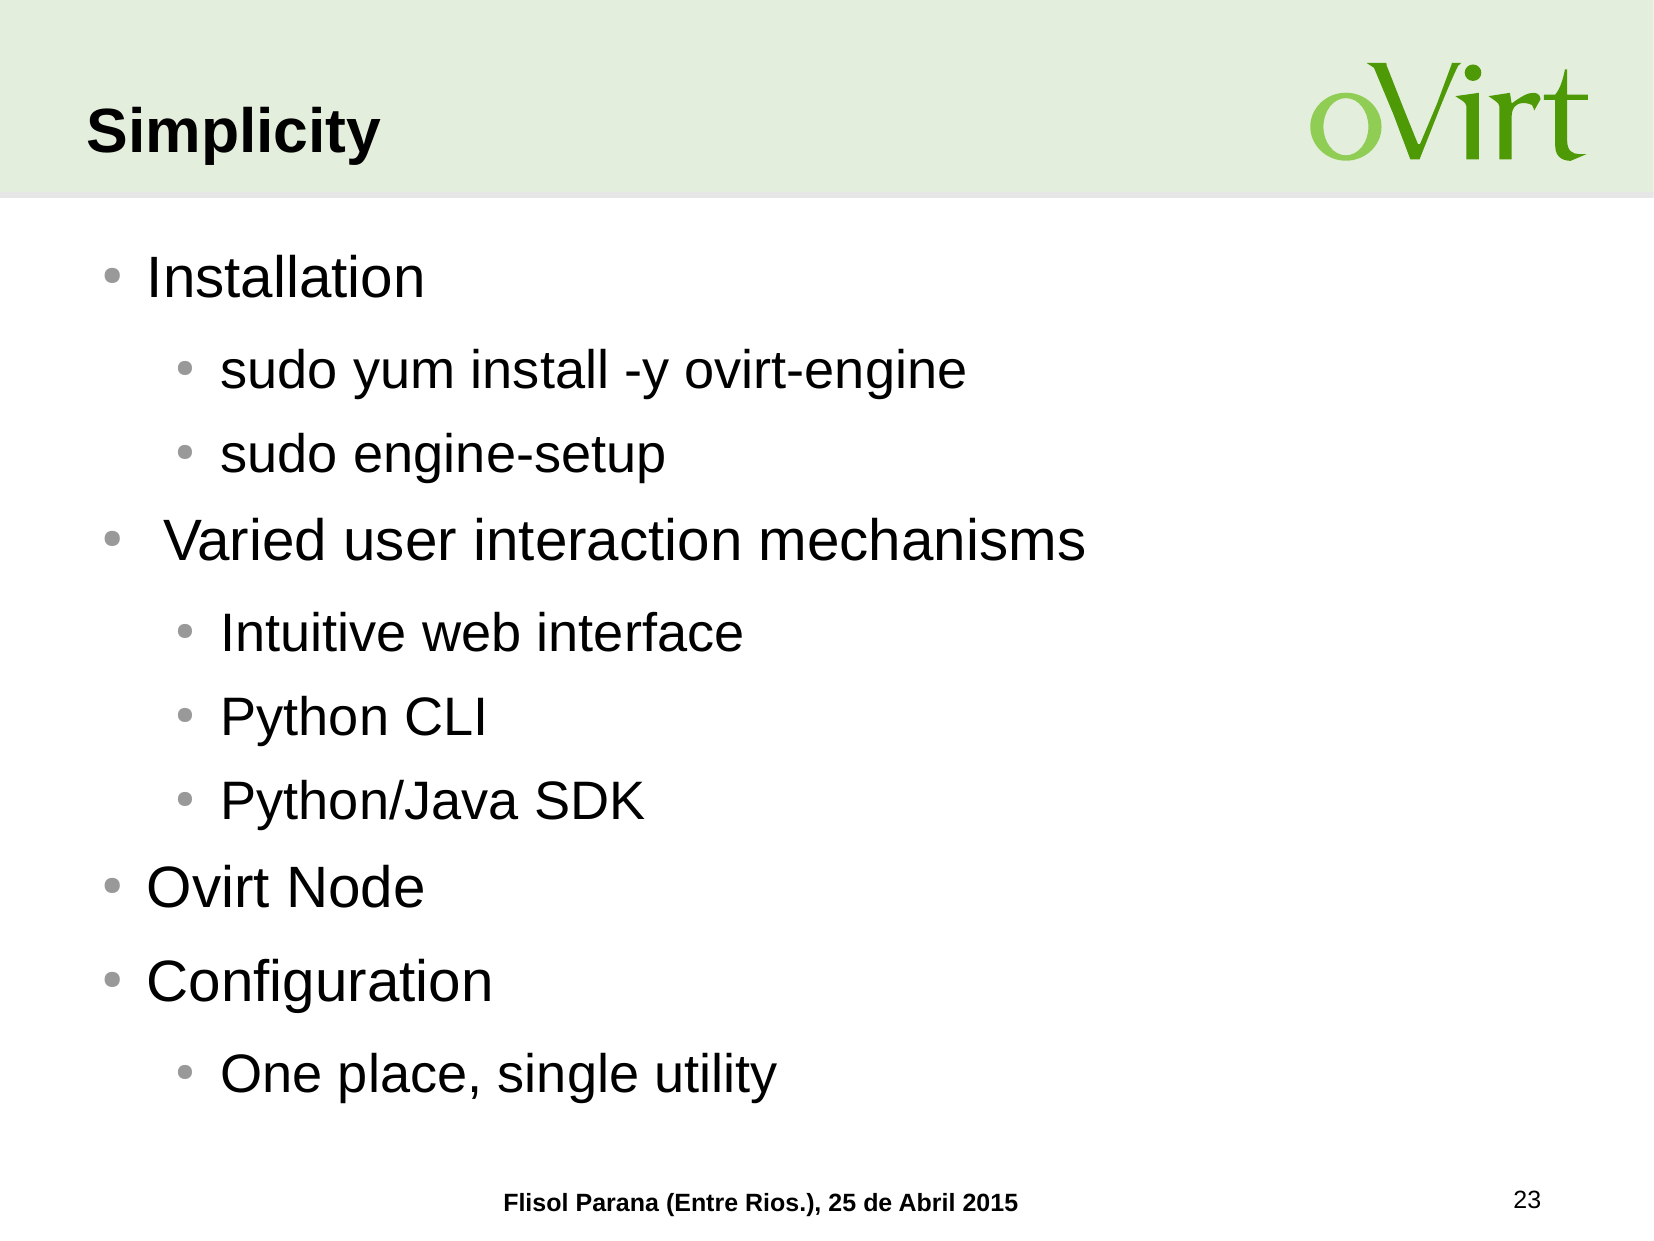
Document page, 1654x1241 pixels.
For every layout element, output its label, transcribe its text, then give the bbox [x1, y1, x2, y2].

title Simplicity [86, 36, 1307, 225]
list Installation sudo yum install -y ovirt-engine sudo engine-setup Varied user interaction mechanisms Intuitive web interface Python CLI Python/Java SDK Ovirt Node Configuration One place, single utility [86, 244, 1576, 1105]
